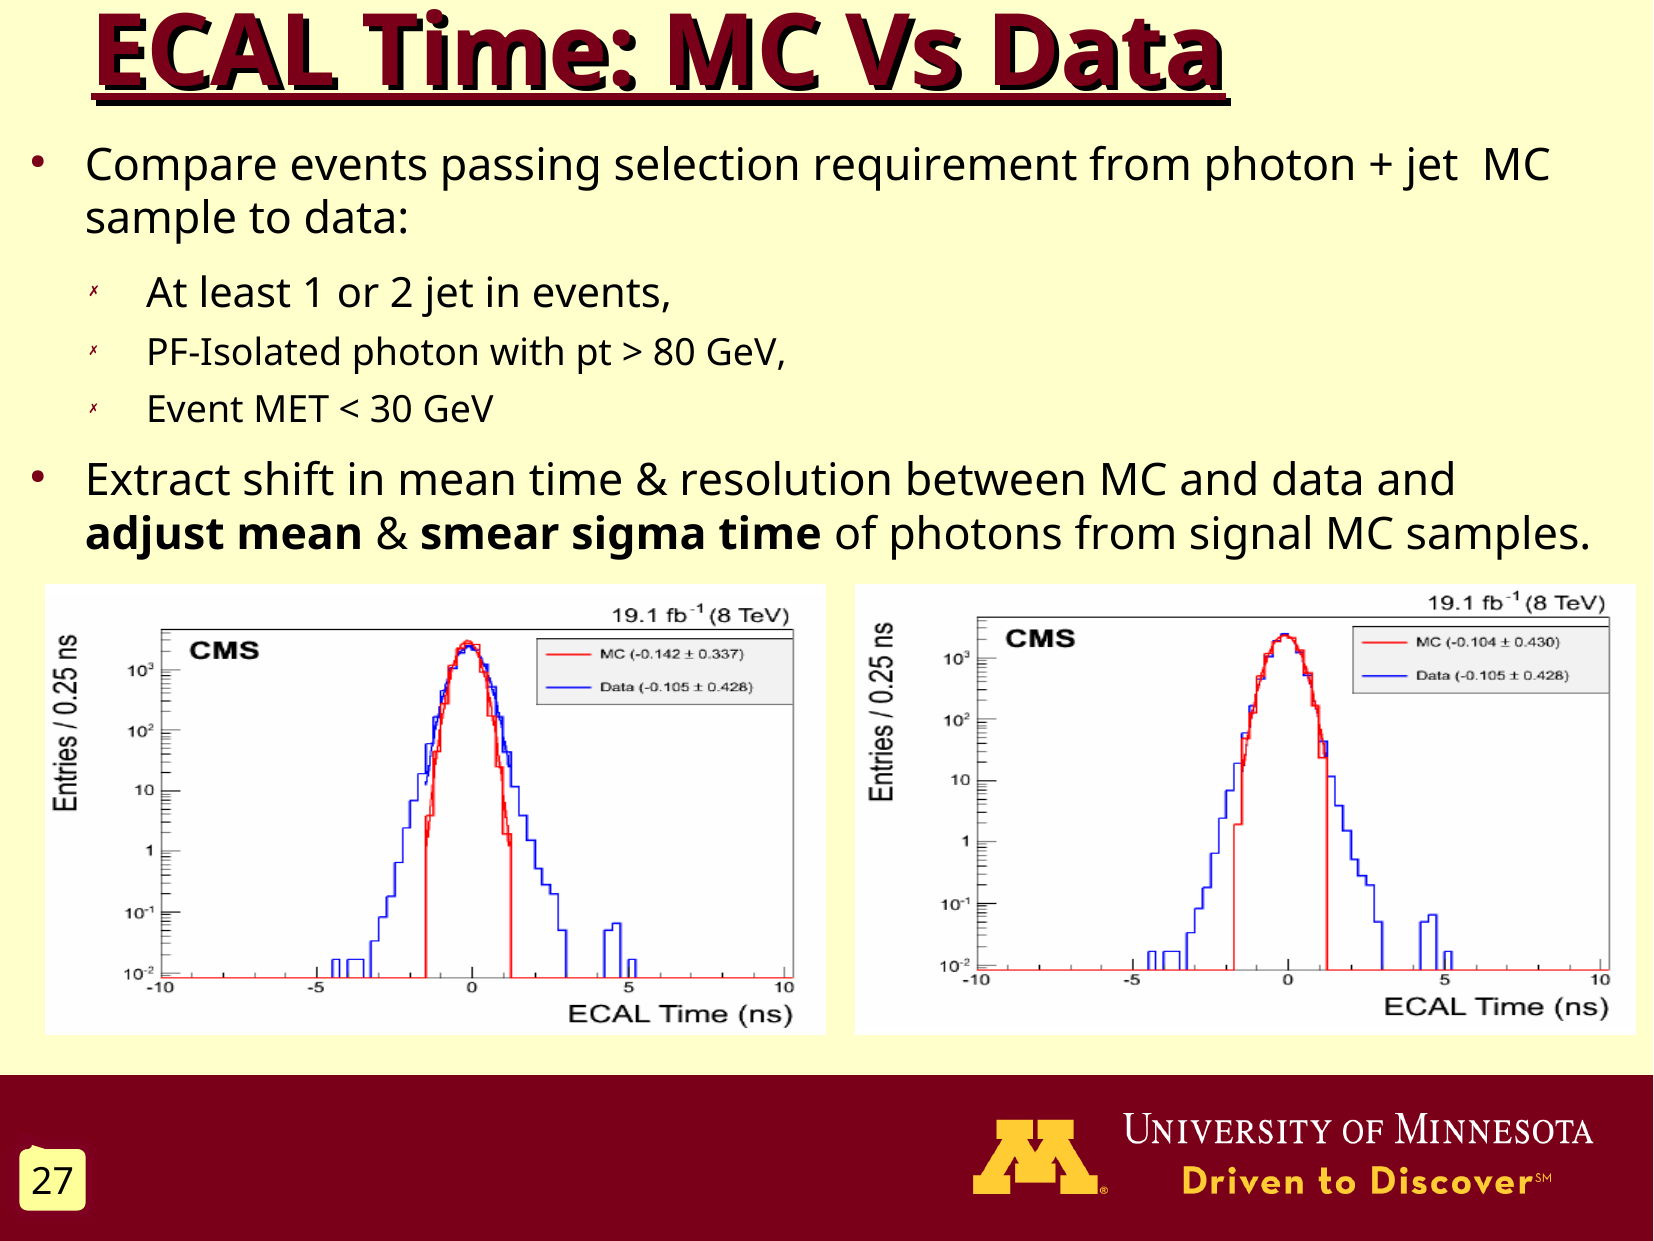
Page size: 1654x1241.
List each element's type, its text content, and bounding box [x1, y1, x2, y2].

list Compare events passing selection requirement from photon + jet MC sample to data: Extract shift in mean time & resolution between MC and data and adjust mean & smear sigma time of photons from signal MC samples. [15, 127, 1621, 616]
text_box 27 [15, 1137, 91, 1216]
picture [45, 584, 826, 1036]
picture [855, 584, 1636, 1036]
picture [0, 1075, 1654, 1241]
title ECAL Time: MC Vs Data [76, 0, 1546, 121]
list At least 1 or 2 jet in events, PF-Isolated photon with pt > 80 GeV, Event MET < 30 GeV [75, 255, 856, 451]
